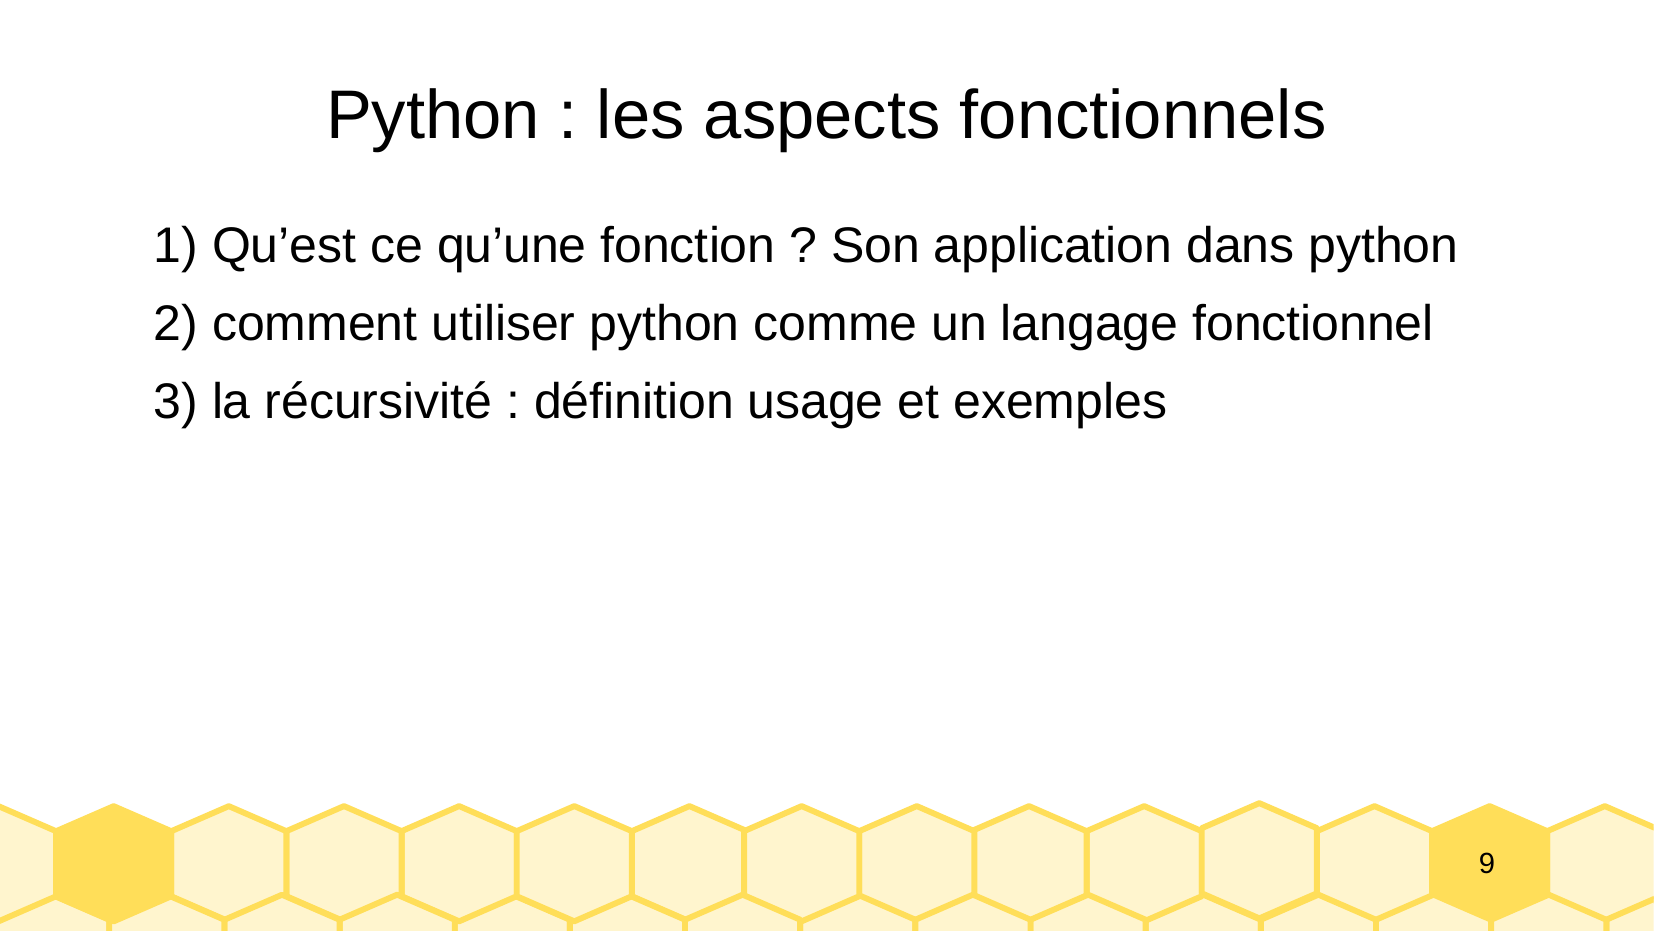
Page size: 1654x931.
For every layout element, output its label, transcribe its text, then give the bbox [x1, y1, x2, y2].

list 1) Qu’est ce qu’une fonction ? Son application dans python 2) comment utiliser python comme un langage fonctionnel 3) la récursivité : définition usage et exemples [82, 217, 1571, 758]
title Python : les aspects fonctionnels [82, 37, 1571, 193]
